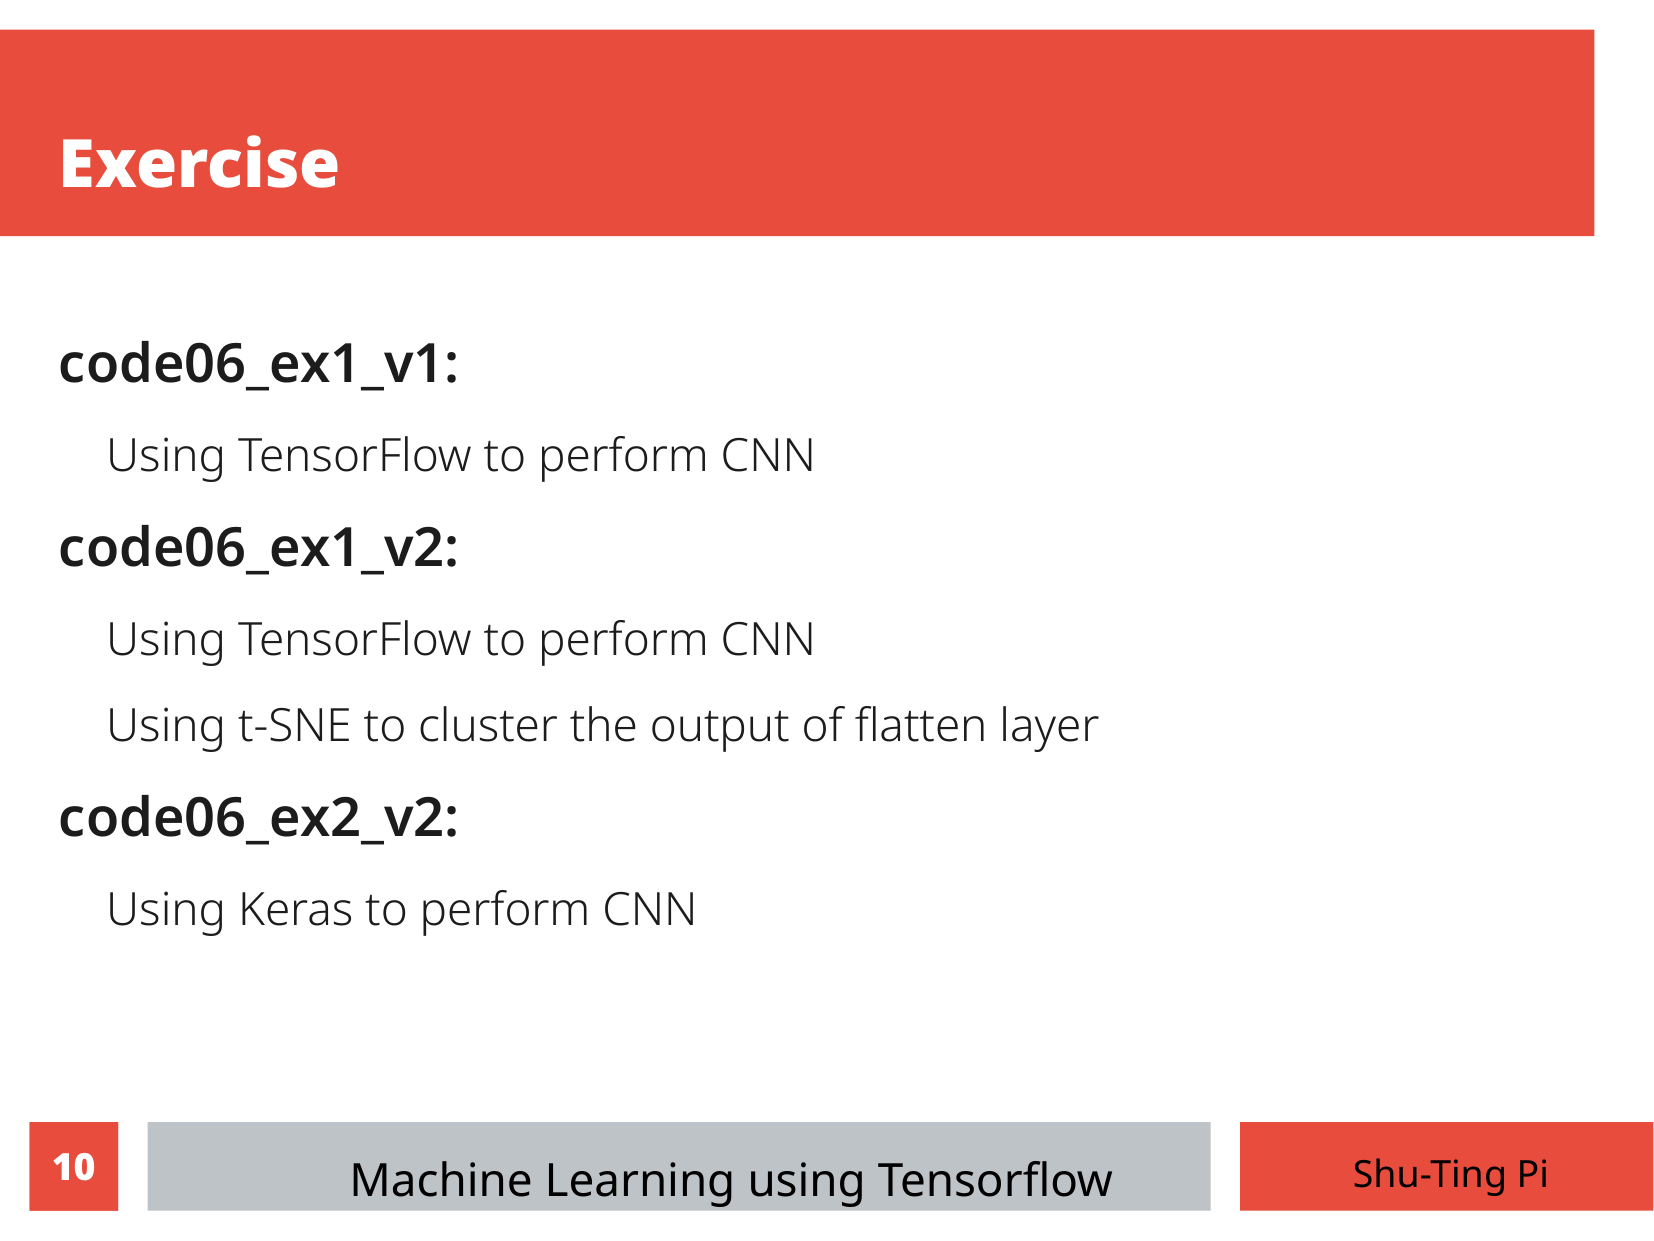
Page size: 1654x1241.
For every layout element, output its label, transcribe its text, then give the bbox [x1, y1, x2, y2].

list code06_ex1_v1: Using TensorFlow to perform CNN code06_ex1_v2: Using TensorFlow to perform CNN Using t-SNE to cluster the output of flatten layer code06_ex2_v2: Using Keras to perform CNN [59, 324, 1565, 1093]
text_box Machine Learning using Tensorflow [334, 1139, 1220, 1241]
title Exercise [59, 59, 1595, 207]
text_box Shu-Ting Pi [1338, 1140, 1573, 1203]
